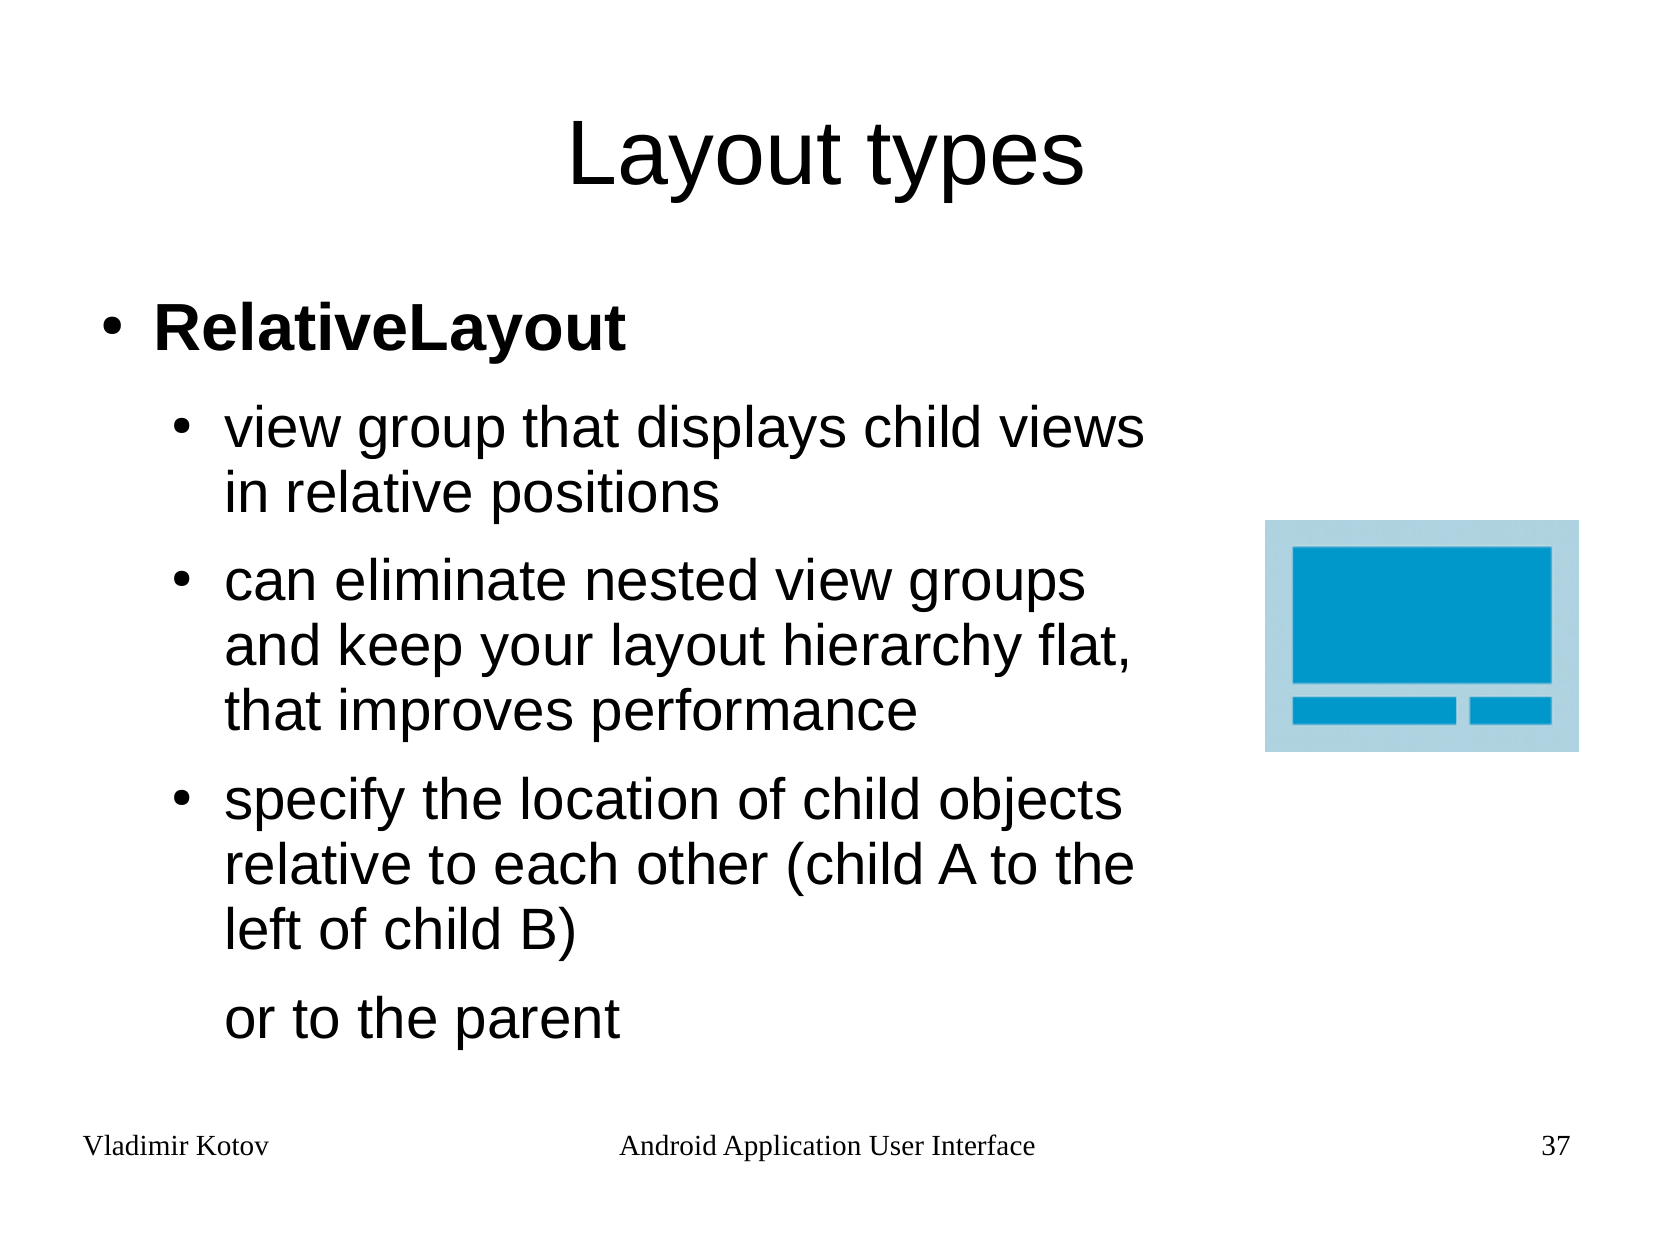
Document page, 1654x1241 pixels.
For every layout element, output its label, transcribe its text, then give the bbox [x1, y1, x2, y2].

title Layout types [82, 56, 1571, 250]
picture [1265, 520, 1579, 752]
list RelativeLayout view group that displays child views in relative positions can eliminate nested view groups and keep your layout hierarchy flat, that improves performance specify the location of child objects relative to each other (child A to the left of child B) or to the parent [82, 290, 1193, 1109]
